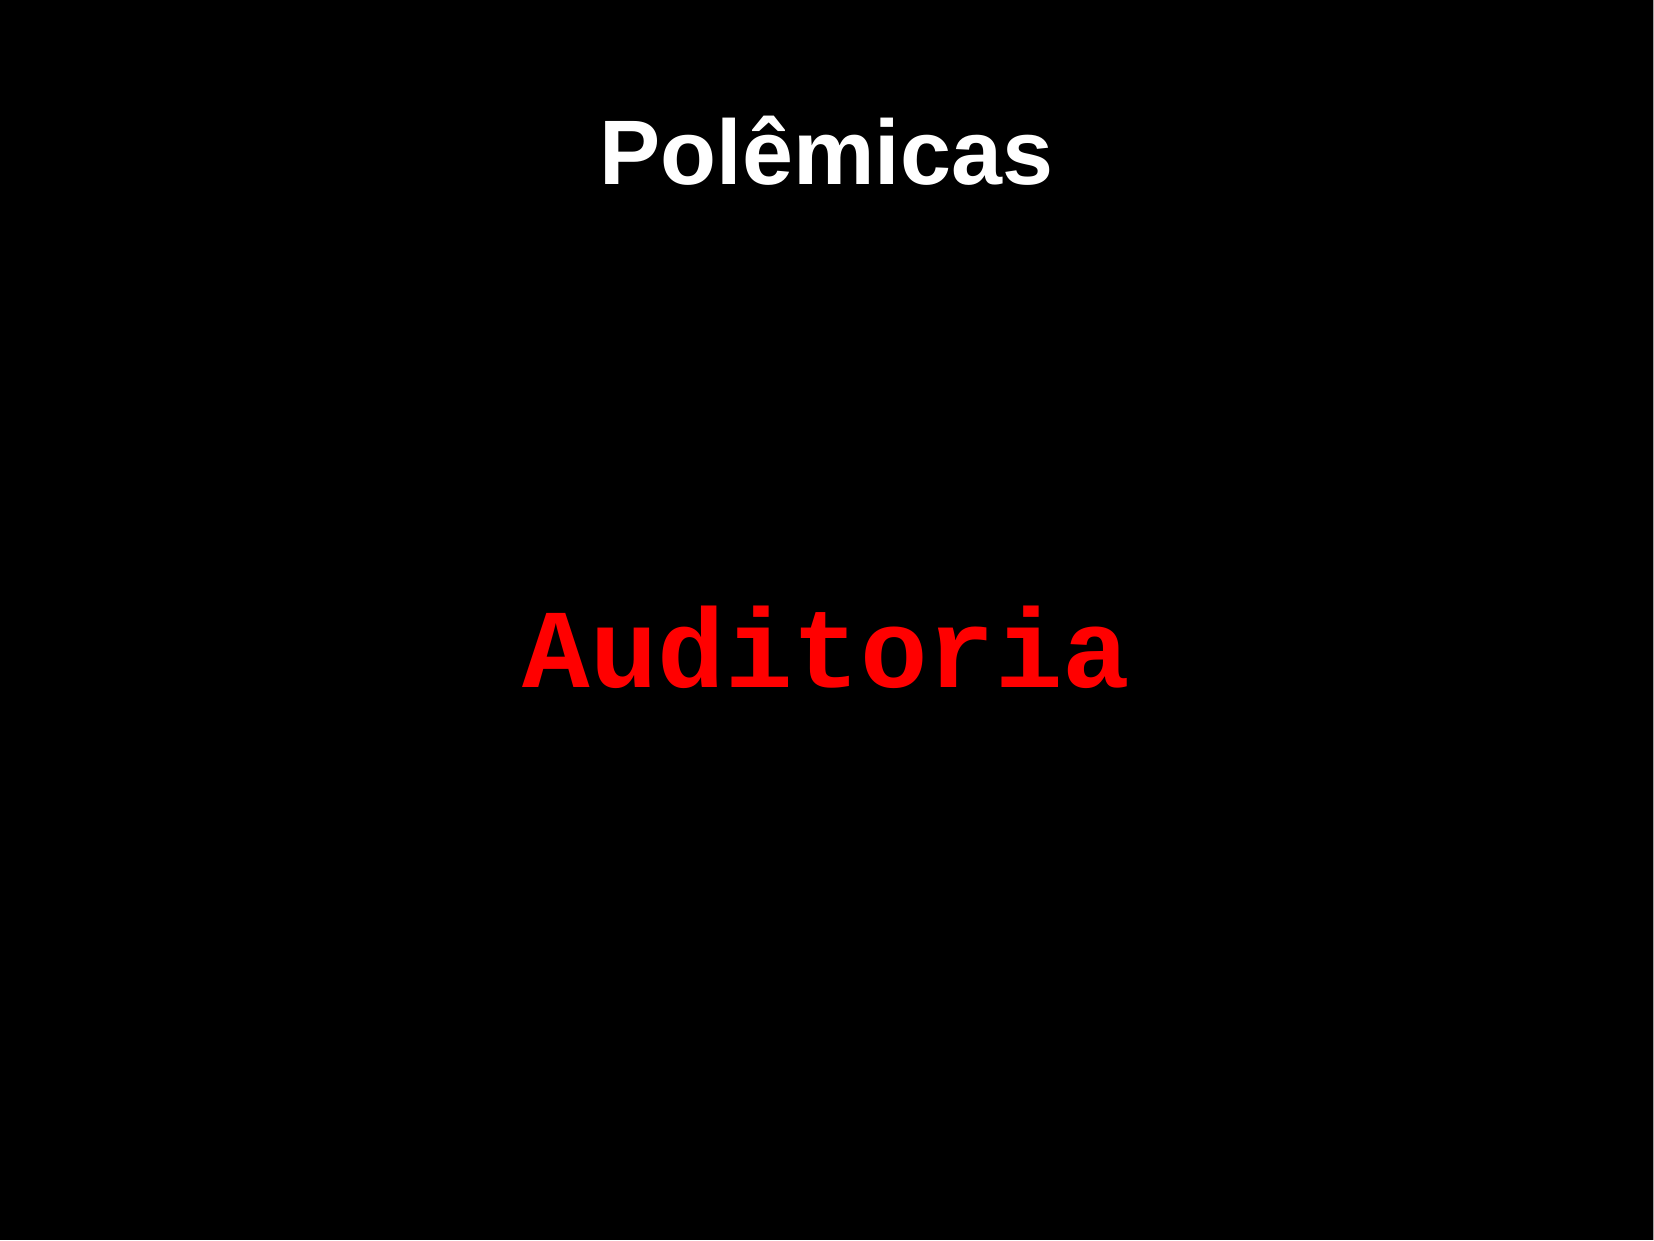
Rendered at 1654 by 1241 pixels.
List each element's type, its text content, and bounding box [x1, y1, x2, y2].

subtitle Auditoria [82, 290, 1571, 1109]
title Polêmicas [82, 49, 1571, 257]
